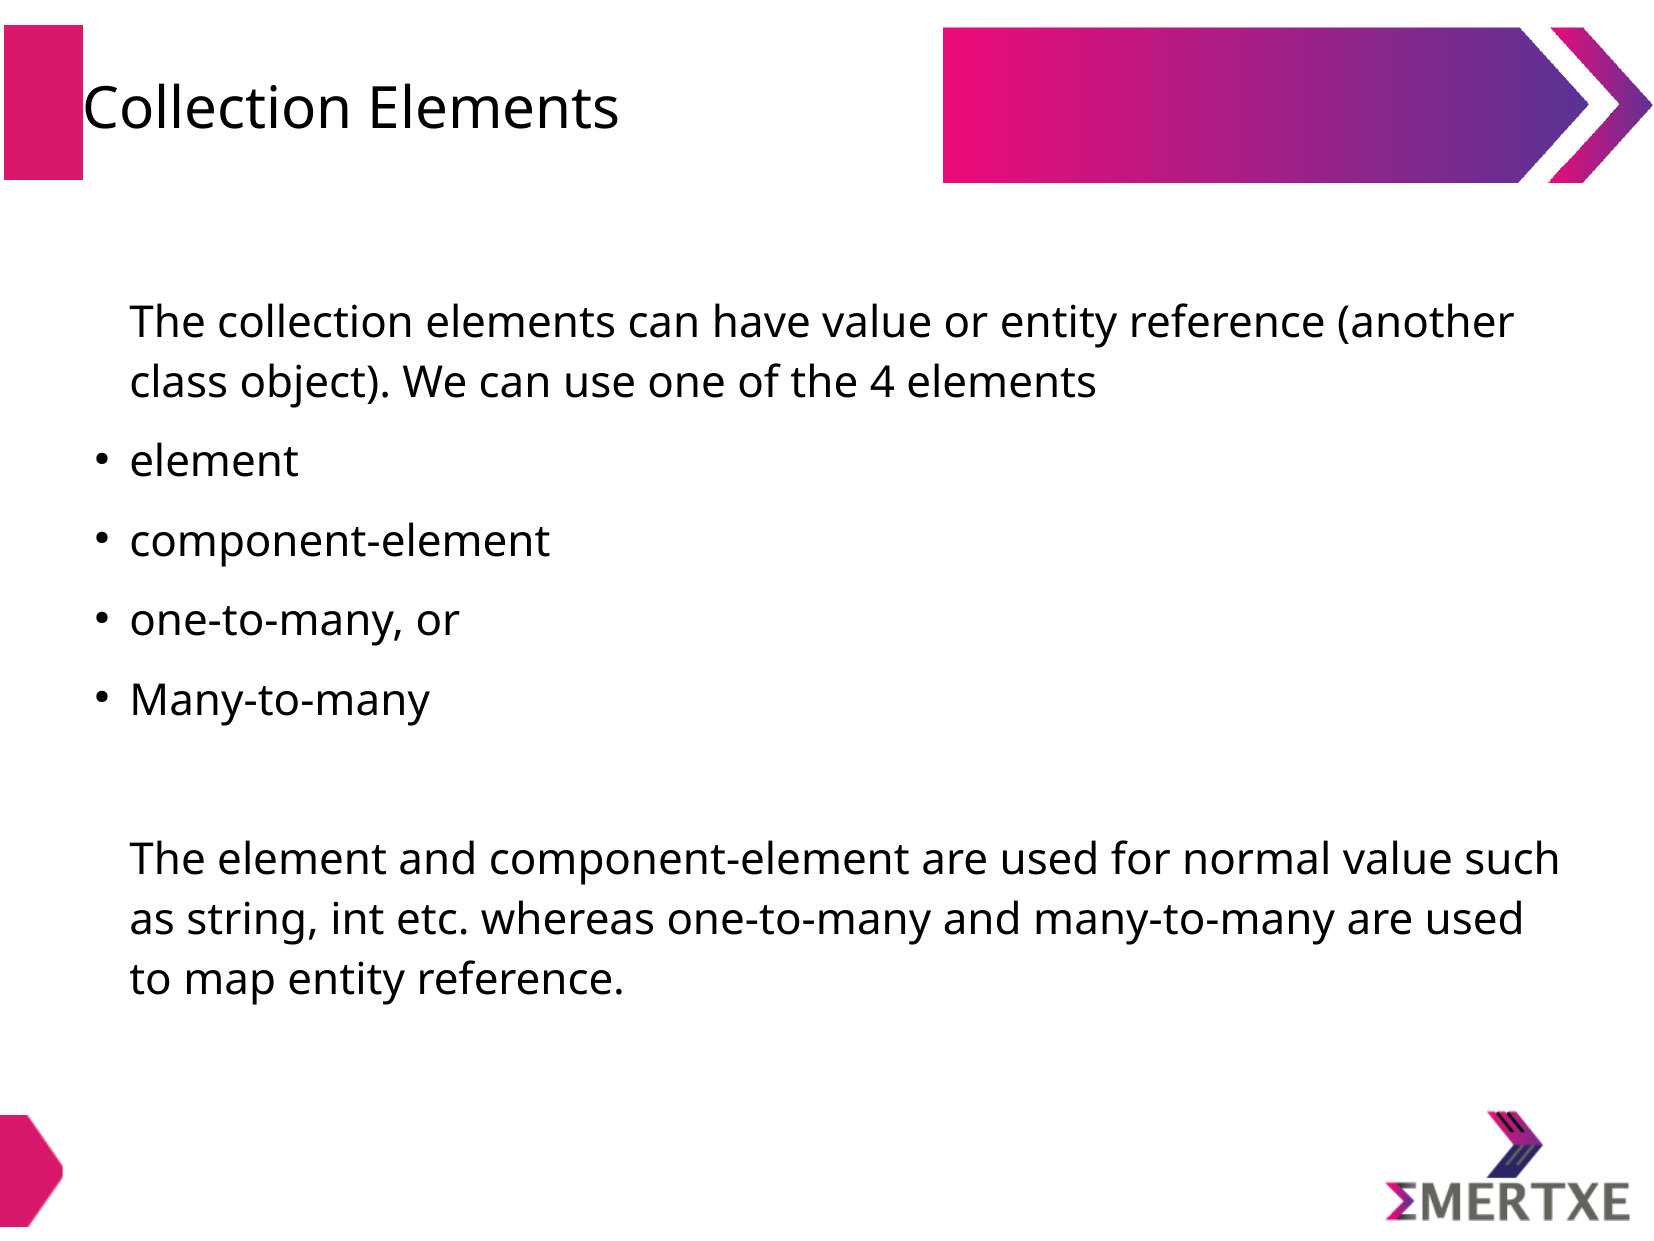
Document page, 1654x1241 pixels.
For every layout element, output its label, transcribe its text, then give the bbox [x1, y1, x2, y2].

picture [1571, 27, 1653, 183]
title Collection Elements [82, 2, 1571, 210]
picture [1385, 1107, 1631, 1221]
list The collection elements can have value or entity reference (another class object). We can use one of the 4 elements element component-element one-to-many, or Many-to-many The element and component-element are used for normal value such as string, int etc. whereas one-to-many and many-to-many are used to map entity reference. [82, 290, 1571, 1010]
